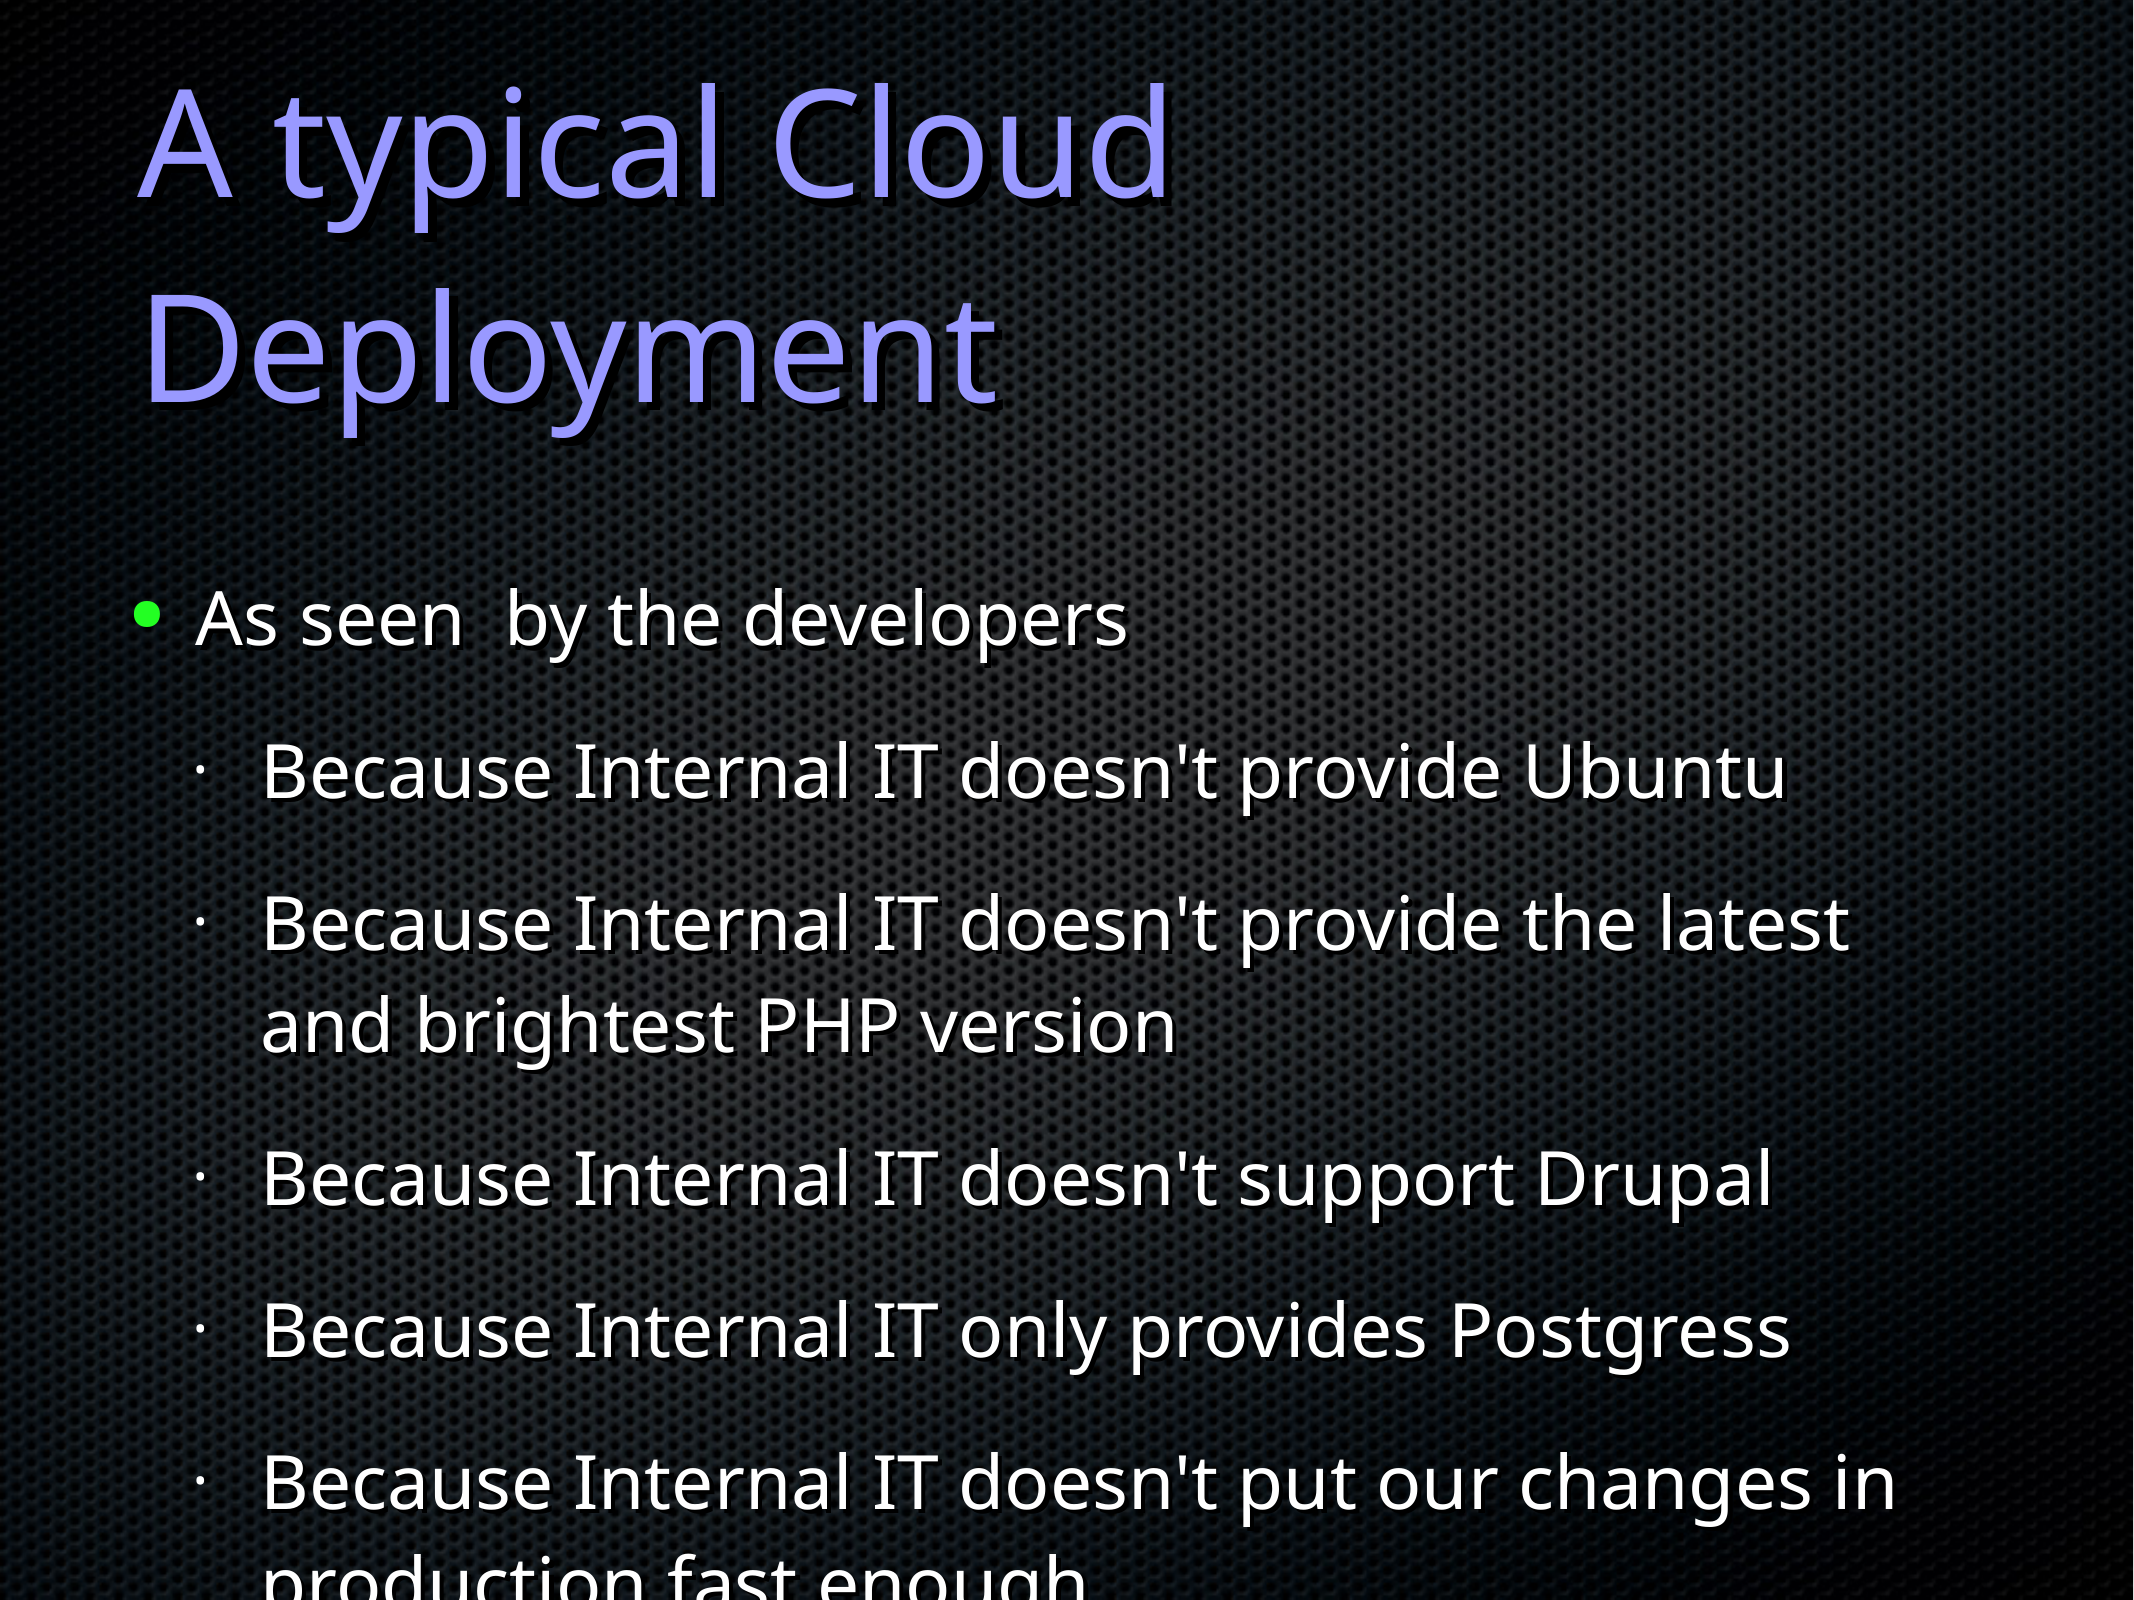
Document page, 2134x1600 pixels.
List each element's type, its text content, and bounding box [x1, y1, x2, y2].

title A typical Cloud Deployment [129, 33, 2005, 413]
picture [0, 0, 2134, 1600]
list As seen by the developers Because Internal IT doesn't provide Ubuntu Because Internal IT doesn't provide the latest and brightest PHP version Because Internal IT doesn't support Drupal Because Internal IT only provides Postgress Because Internal IT doesn't put our changes in production fast enough [129, 413, 2005, 1600]
